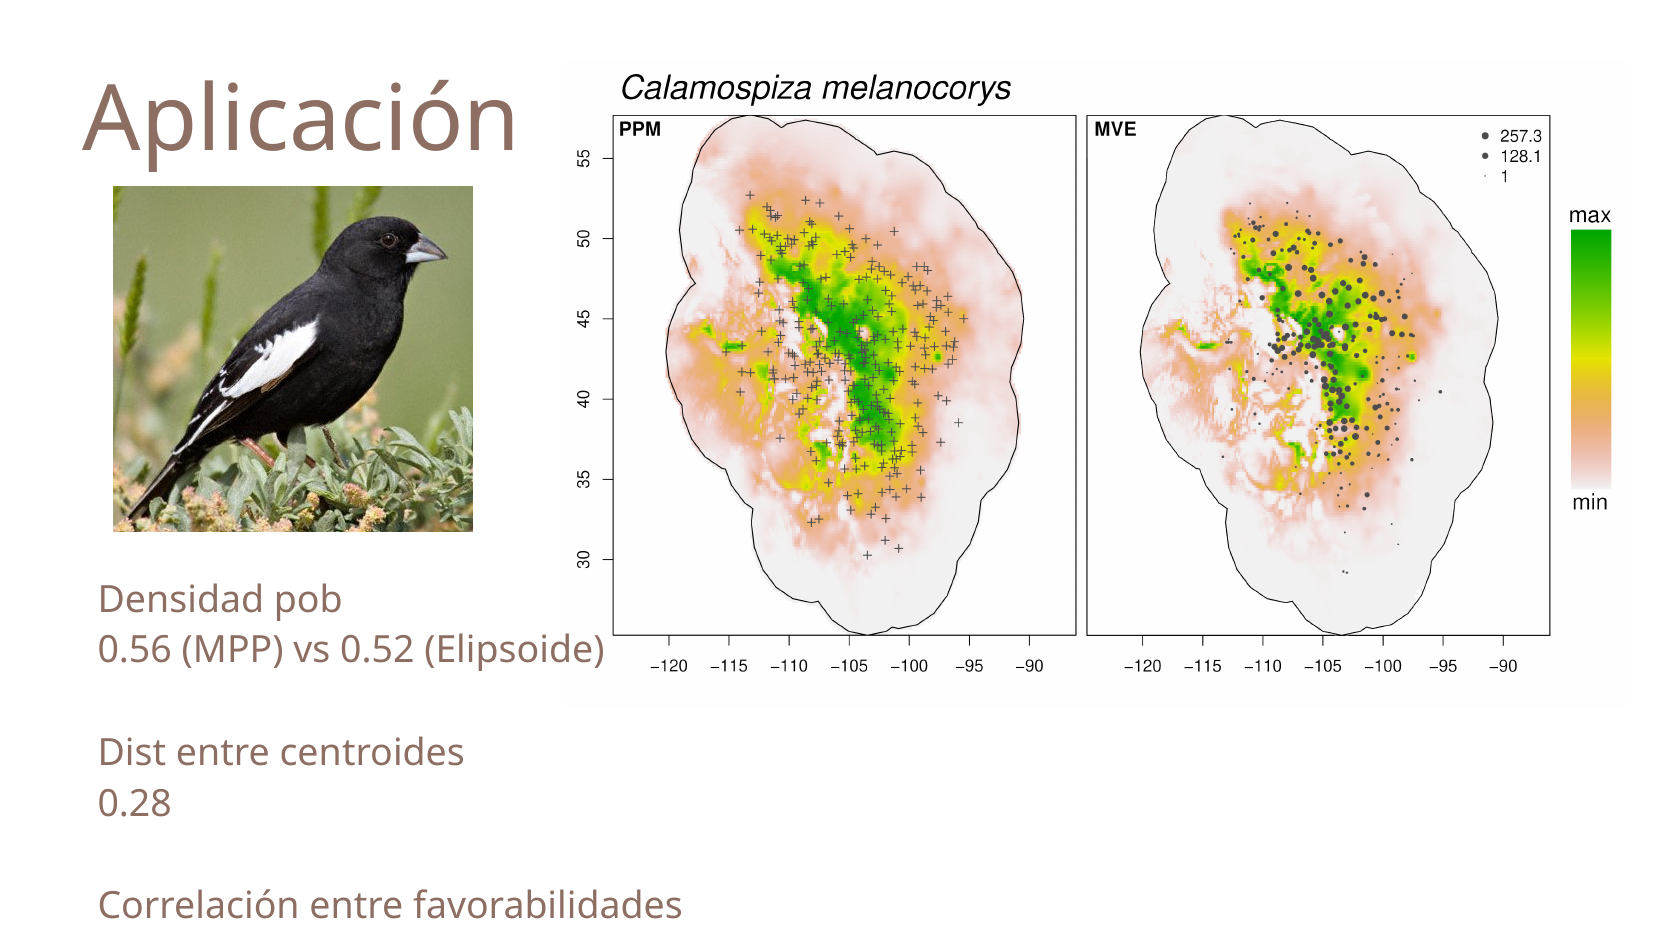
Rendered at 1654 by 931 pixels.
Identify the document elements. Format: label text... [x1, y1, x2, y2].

title Aplicación [82, 37, 1571, 193]
picture [561, 59, 1627, 709]
picture [113, 186, 473, 532]
text_box Densidad pob 0.56 (MPP) vs 0.52 (Elipsoide) Dist entre centroides 0.28 Correlación entre favorabilidades 0.94 [82, 564, 656, 880]
